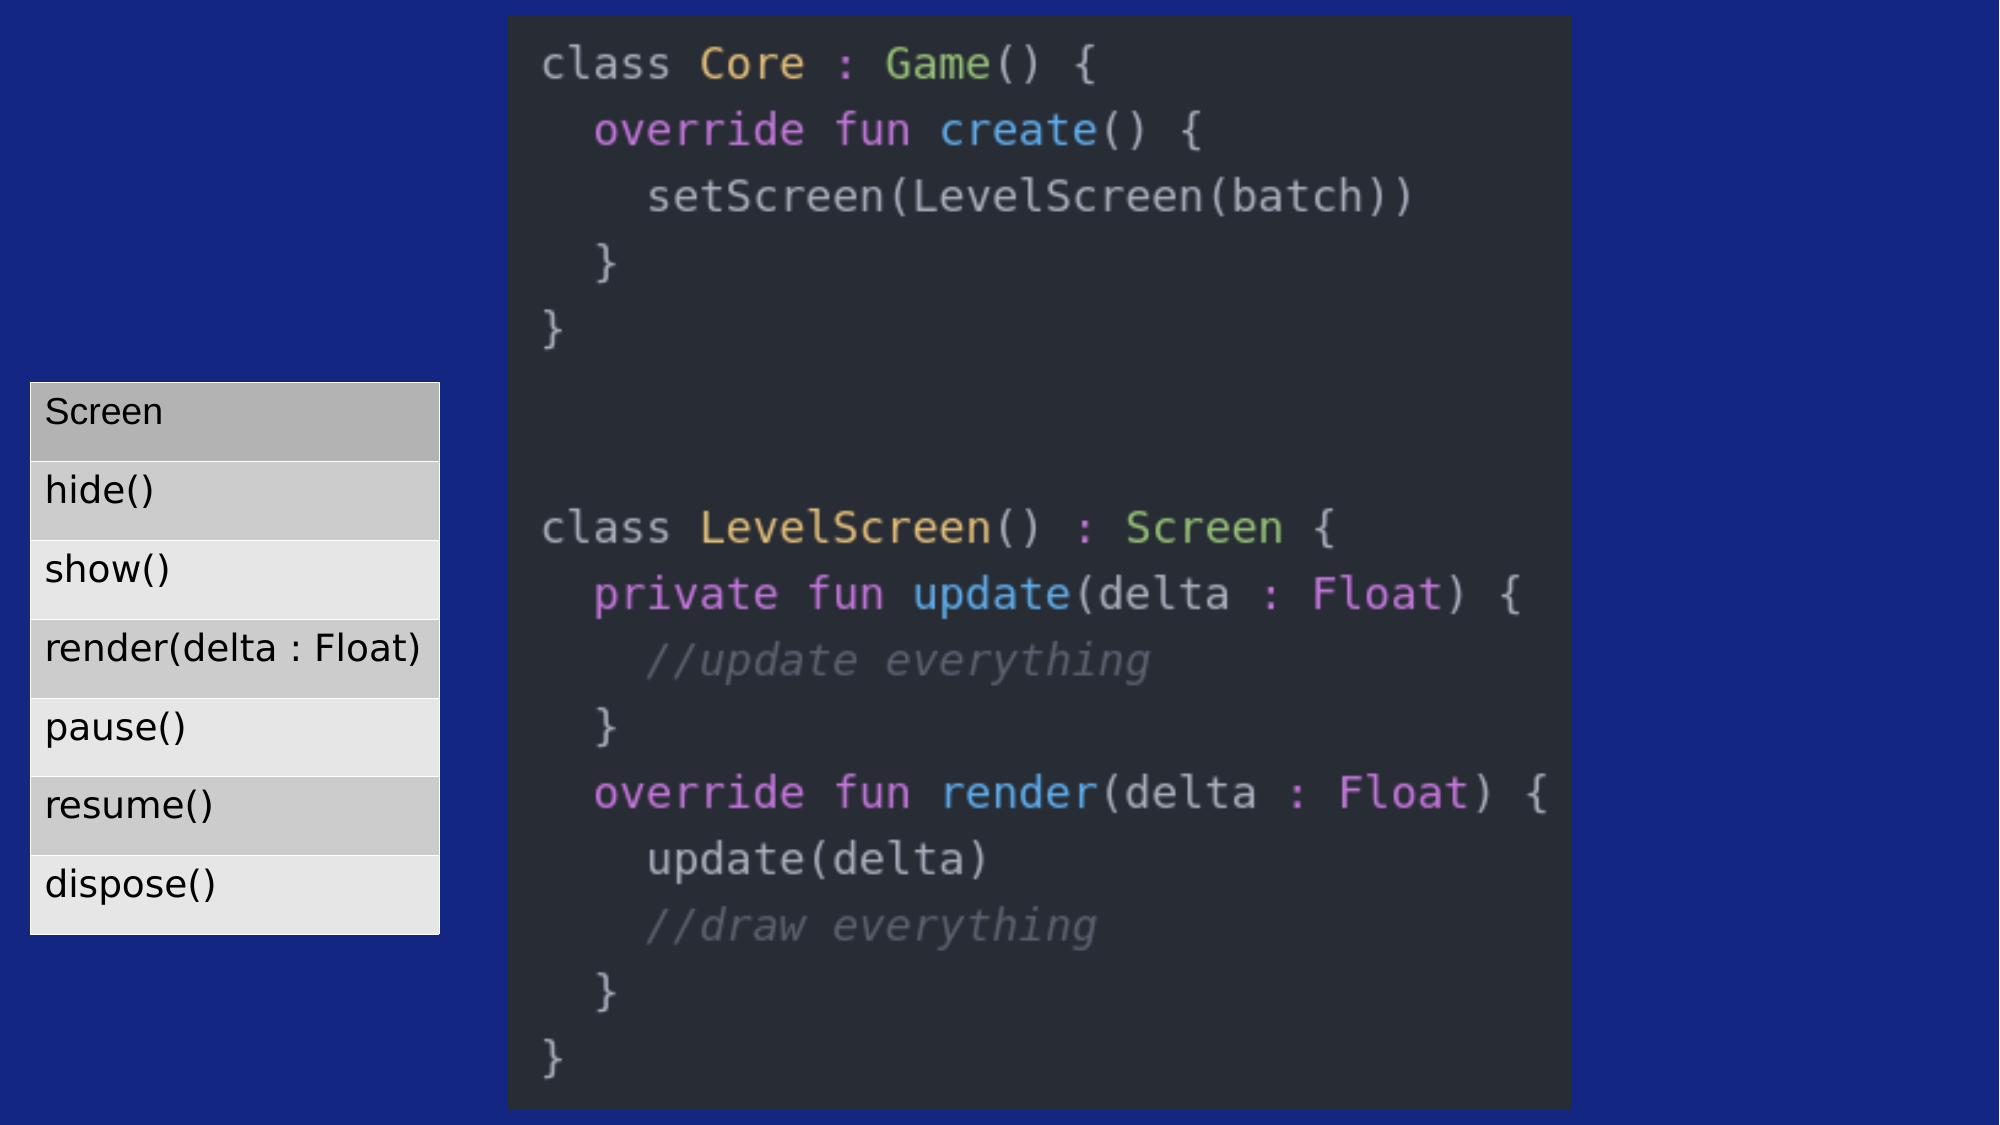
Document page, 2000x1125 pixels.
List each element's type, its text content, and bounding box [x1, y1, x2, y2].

table_cell dispose() [31, 856, 439, 934]
table_cell show() [31, 541, 439, 619]
table_cell pause() [31, 699, 439, 776]
picture [508, 15, 1571, 1111]
table_cell resume() [31, 777, 439, 855]
table_cell hide() [31, 462, 439, 540]
table_header Screen [31, 383, 439, 461]
table_cell render(delta : Float) [31, 620, 439, 698]
